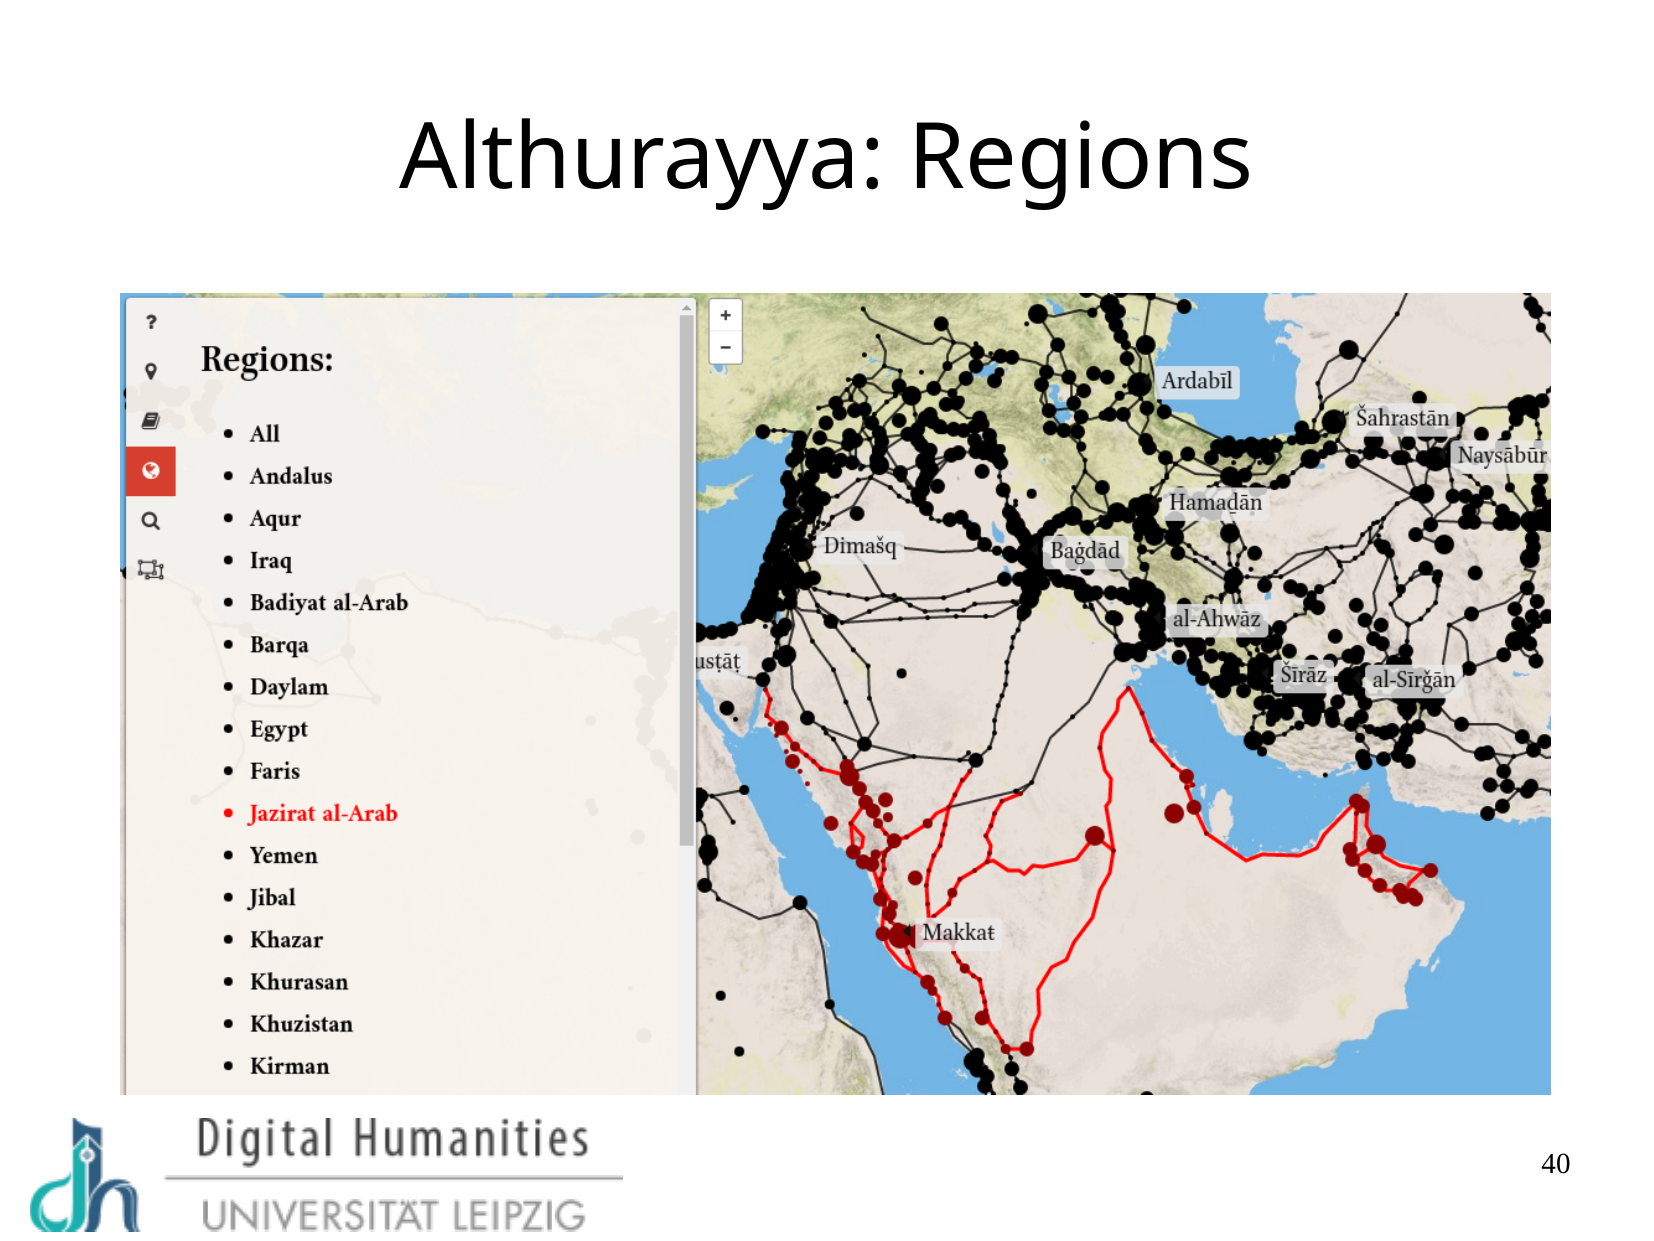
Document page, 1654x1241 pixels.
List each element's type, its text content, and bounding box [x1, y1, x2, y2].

title Althurayya: Regions [82, 25, 1571, 281]
picture [120, 293, 1551, 1096]
picture [30, 1118, 623, 1232]
